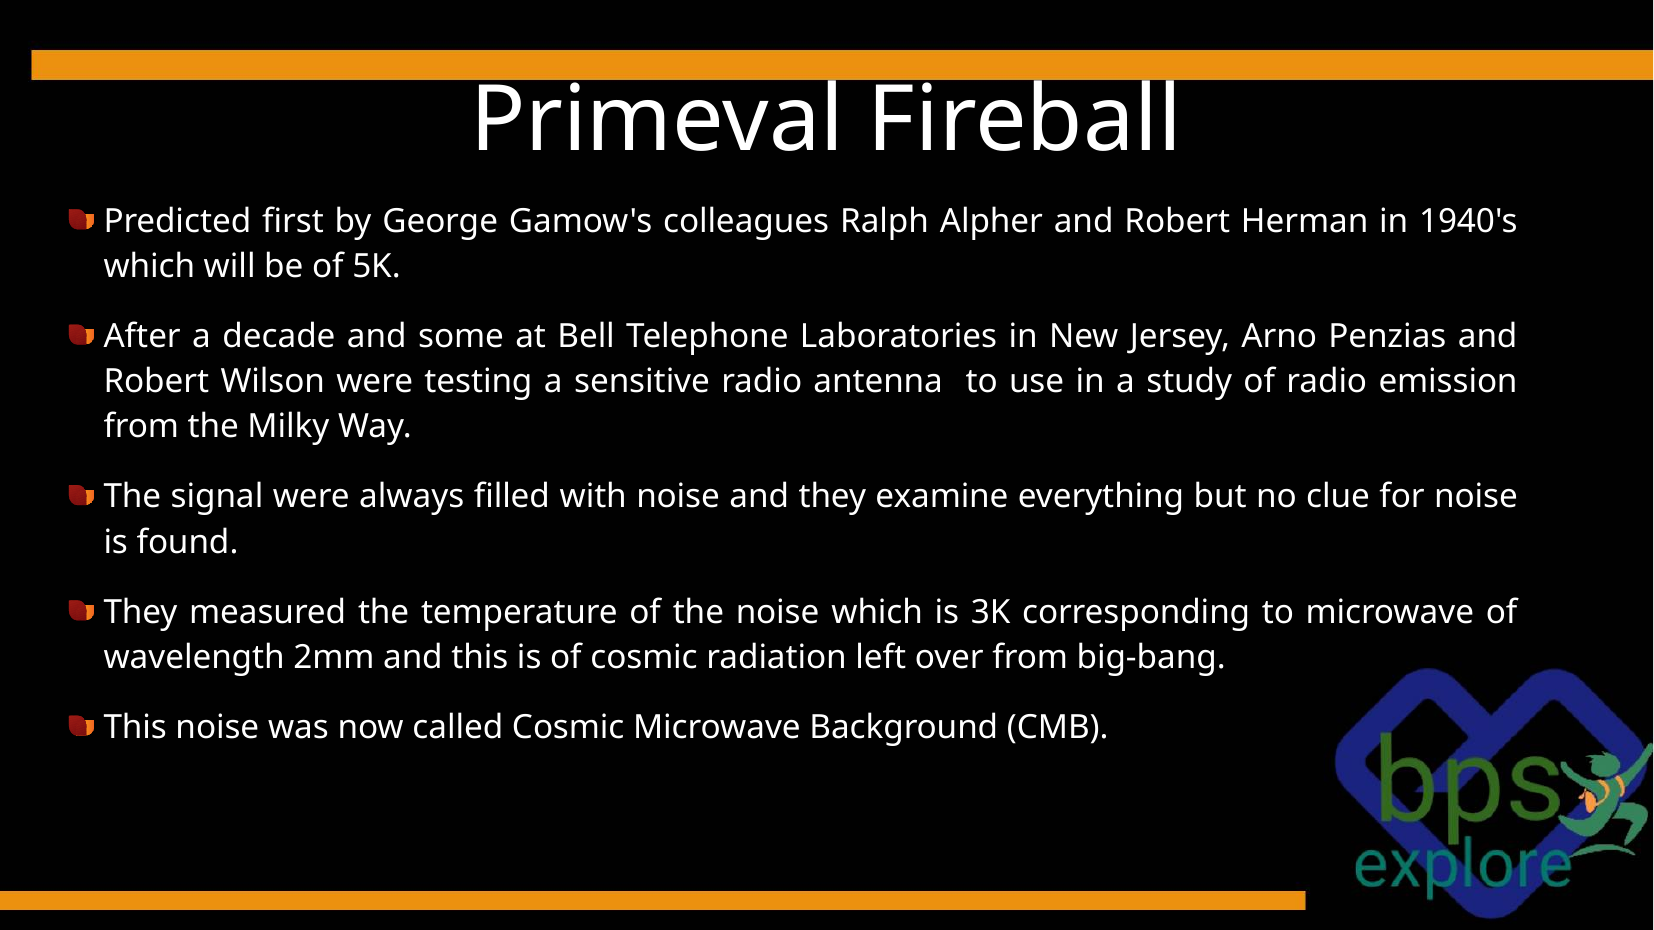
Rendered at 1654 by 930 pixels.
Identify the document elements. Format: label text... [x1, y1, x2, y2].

title Primeval Fireball [82, 37, 1571, 193]
text_box Predicted first by George Gamow's colleagues Ralph Alpher and Robert Herman in 1940's which will be of 5K. After a decade and some at Bell Telephone Laboratories in New Jersey, Arno Penzias and Robert Wilson were testing a sensitive radio antenna to use in a study of radio emission from the Milky Way. The signal were always filled with noise and they examine everything but no clue for noise is found. They measured the temperature of the noise which is 3K corresponding to microwave of wavelength 2mm and this is of cosmic radiation left over from big-bang. This noise was now called Cosmic Microwave Background (CMB). [53, 189, 1535, 809]
picture [0, 0, 1654, 930]
